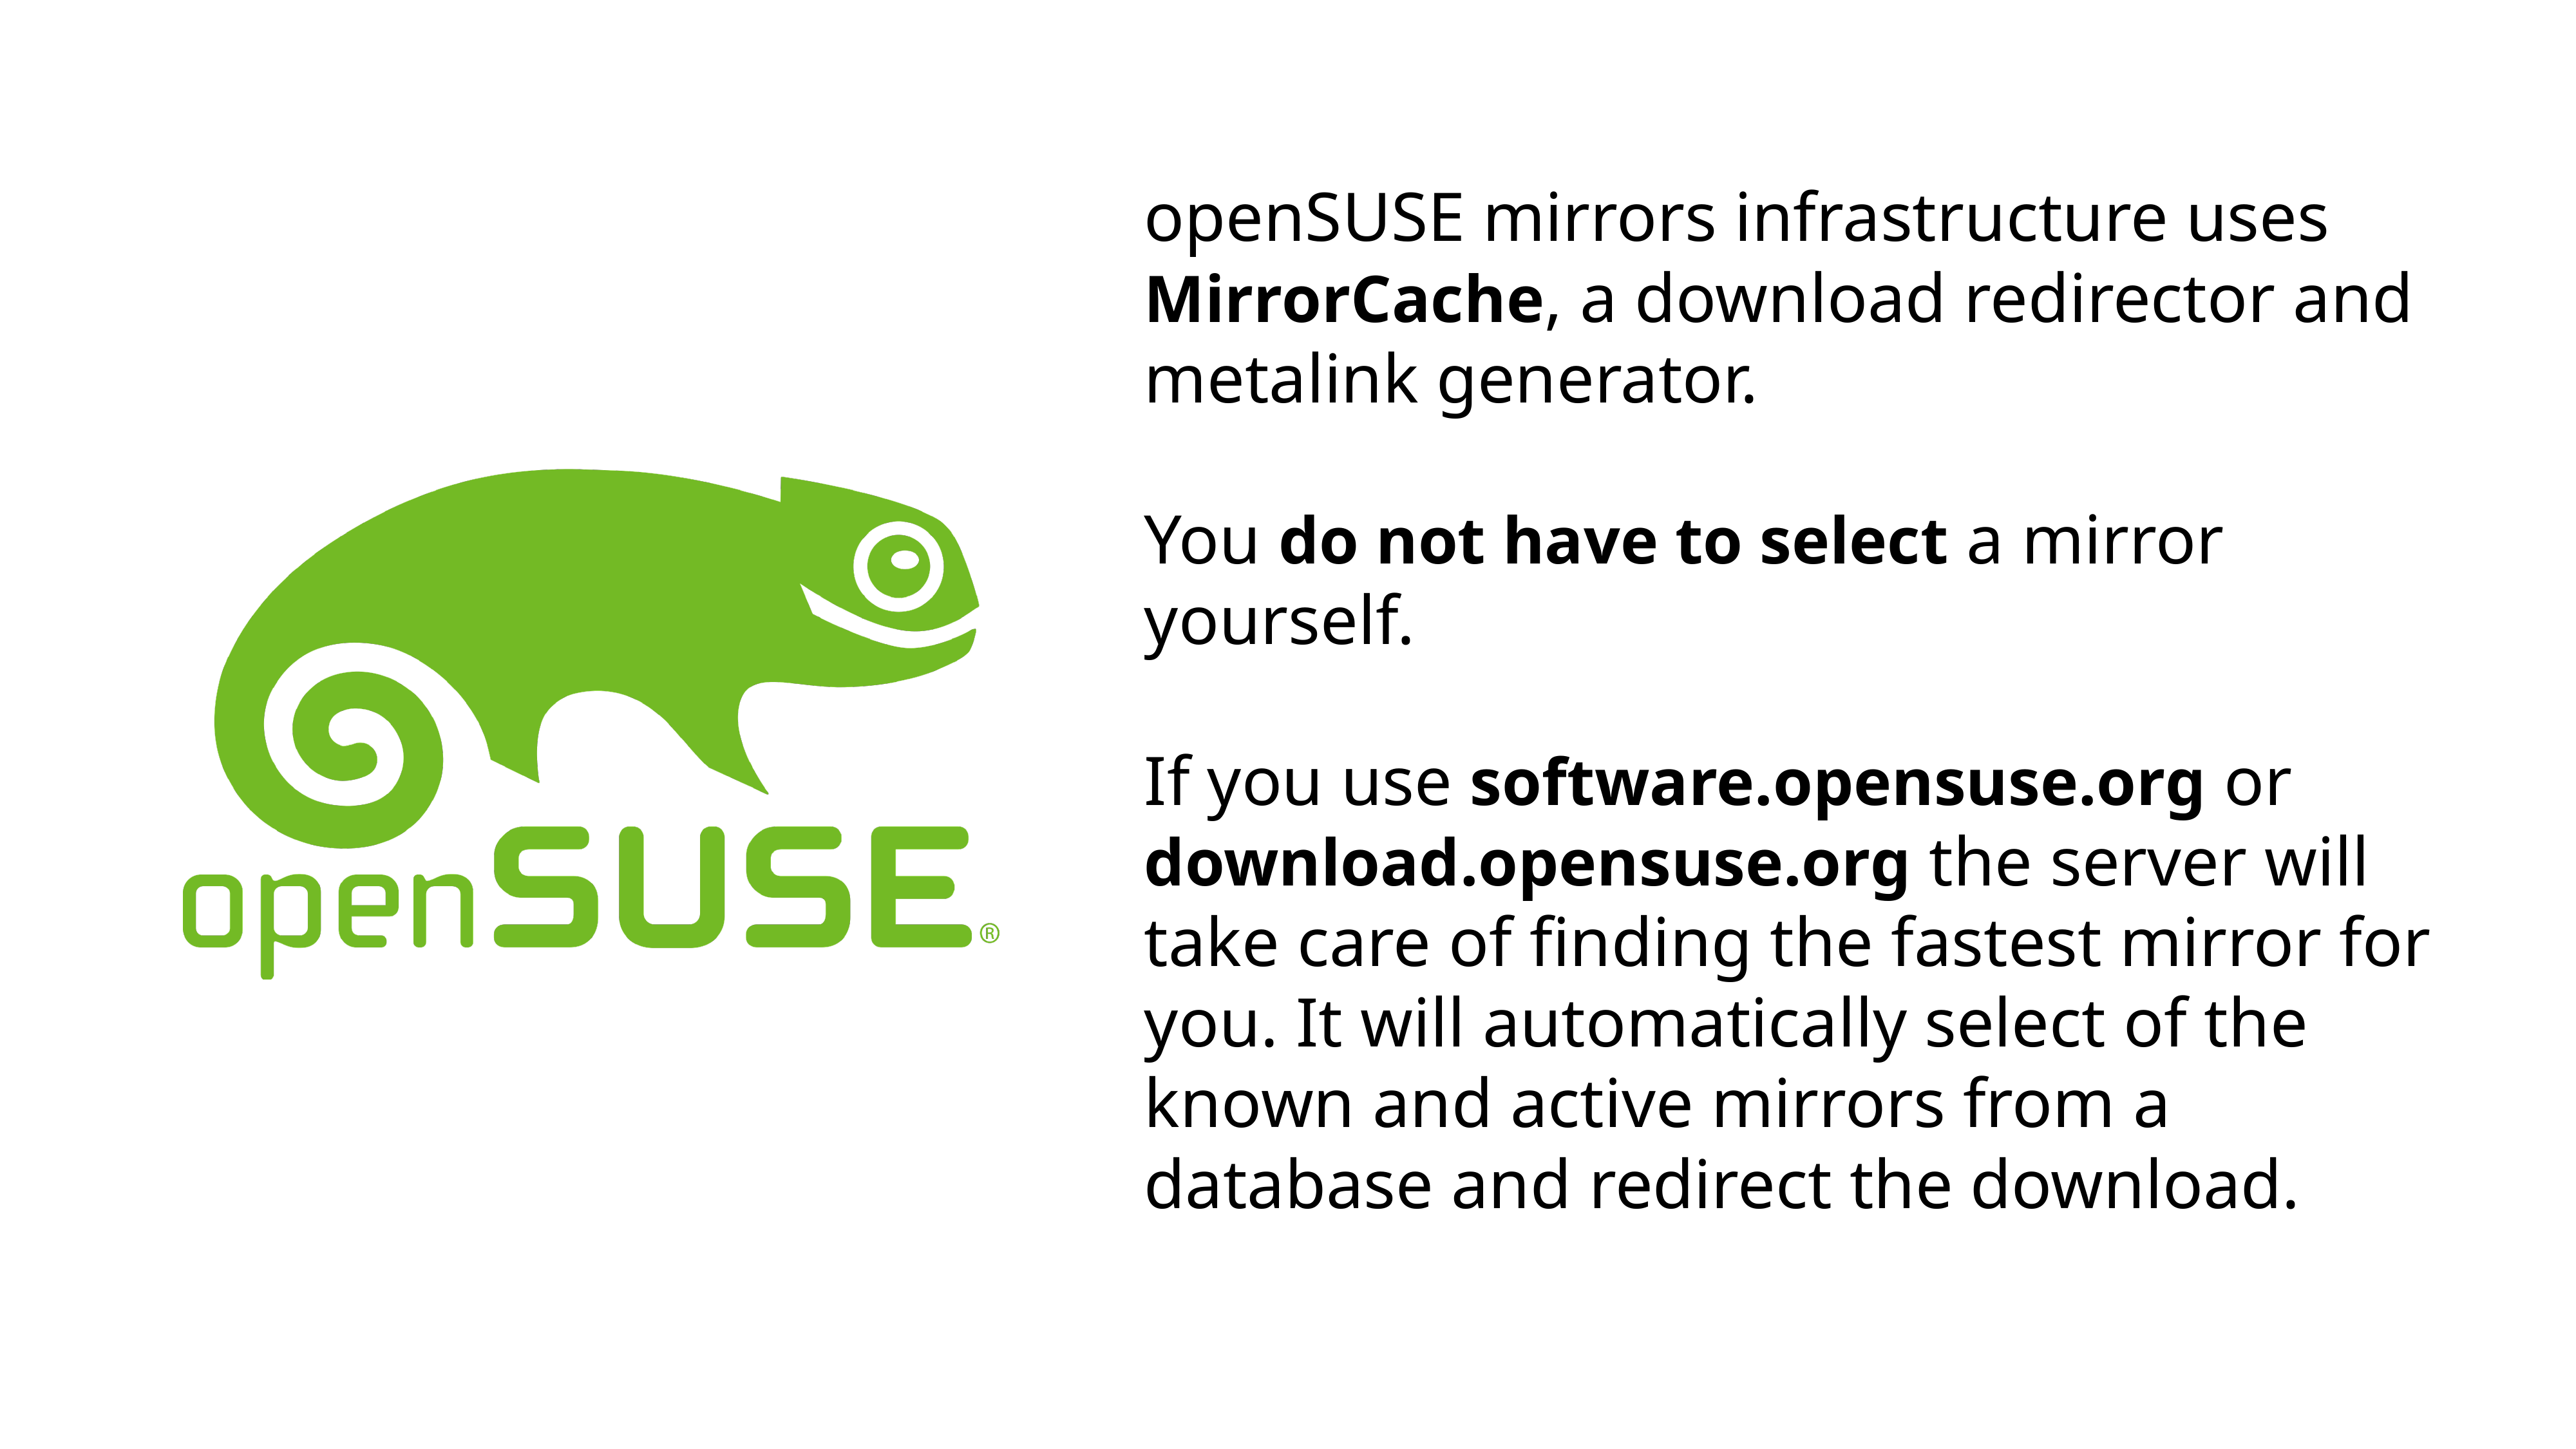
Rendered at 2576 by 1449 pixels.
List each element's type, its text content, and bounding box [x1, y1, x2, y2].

picture [183, 469, 999, 980]
list openSUSE mirrors infrastructure uses MirrorCache, a download redirector and metalink generator. You do not have to select a mirror yourself. If you use software.opensuse.org or download.opensuse.org the server will take care of finding the fastest mirror for you. It will automatically select of the known and active mirrors from a database and redirect the download. [1139, 169, 2439, 1238]
